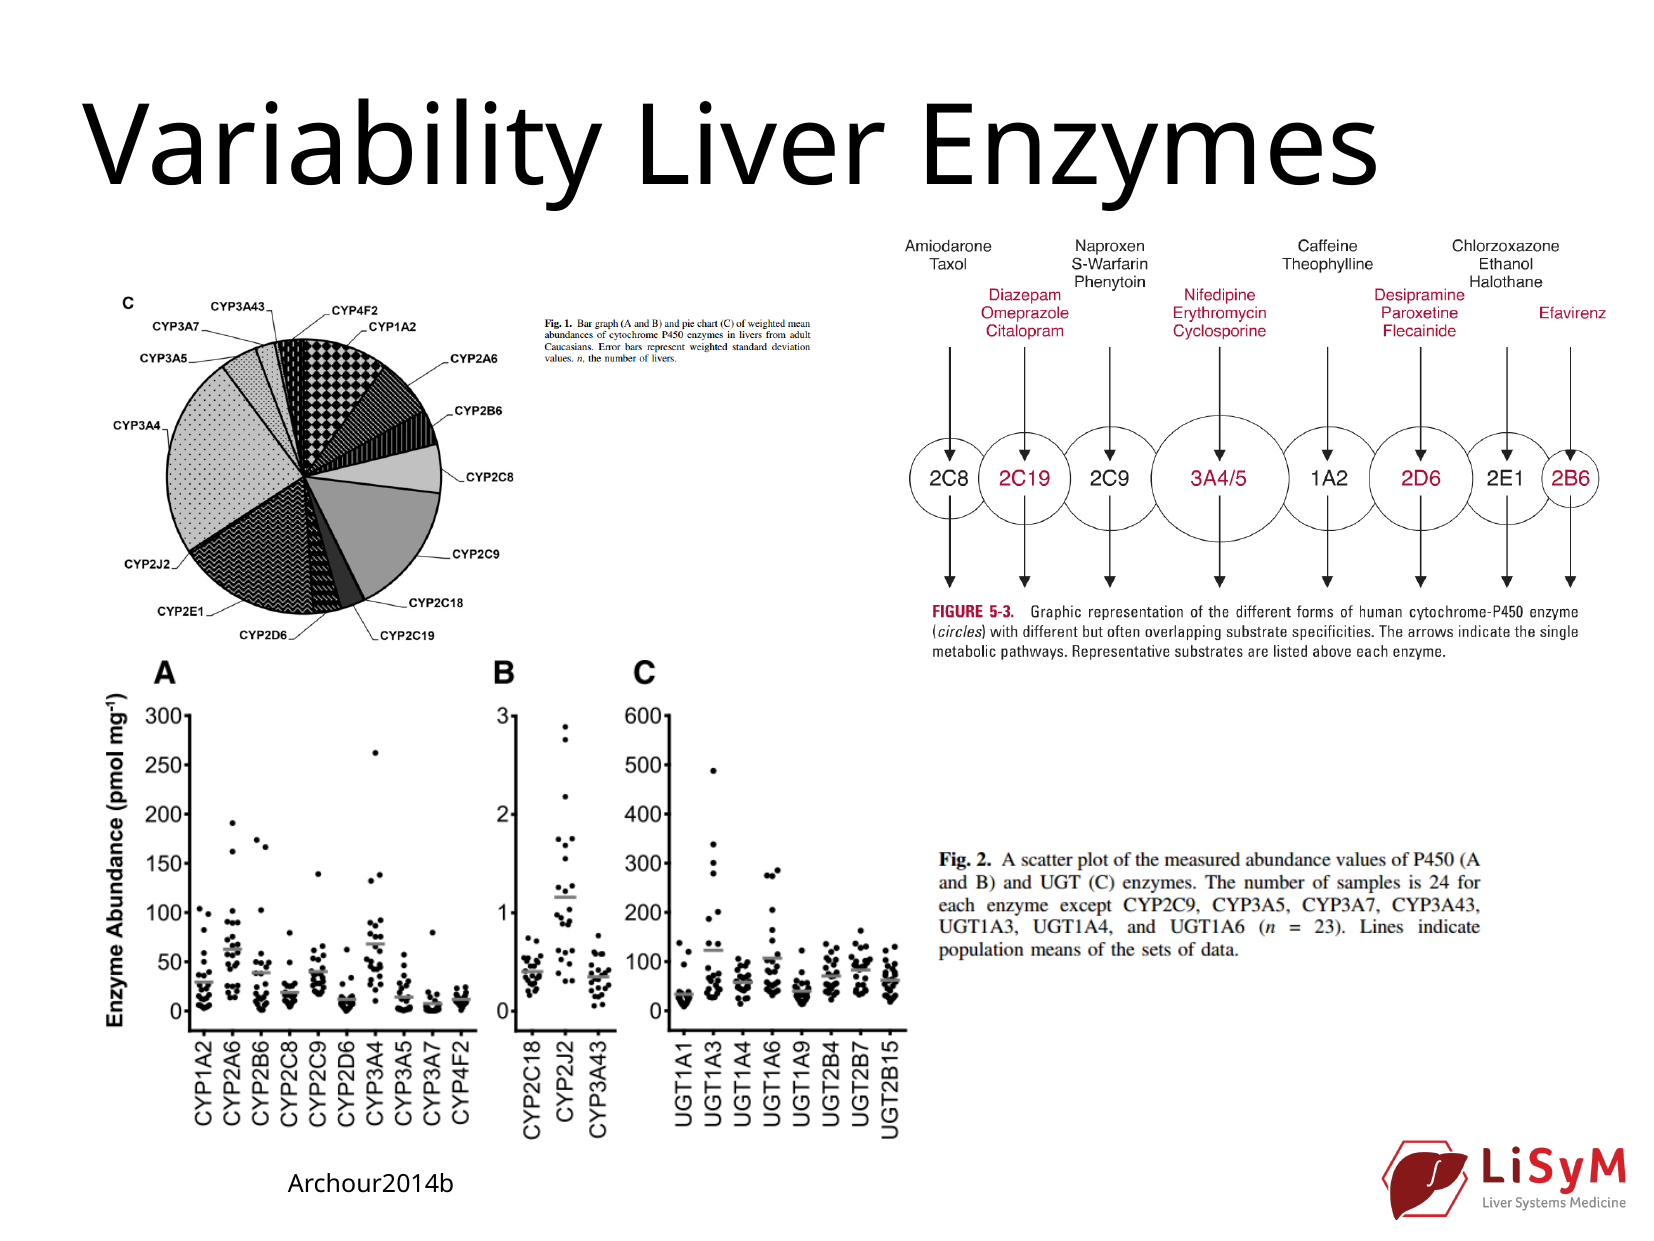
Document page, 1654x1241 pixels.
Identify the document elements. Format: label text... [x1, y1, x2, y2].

picture [105, 239, 1627, 1222]
text_box Archour2014b [273, 1158, 538, 1216]
picture [110, 290, 811, 641]
title Variability Liver Enzymes [82, 10, 1636, 273]
